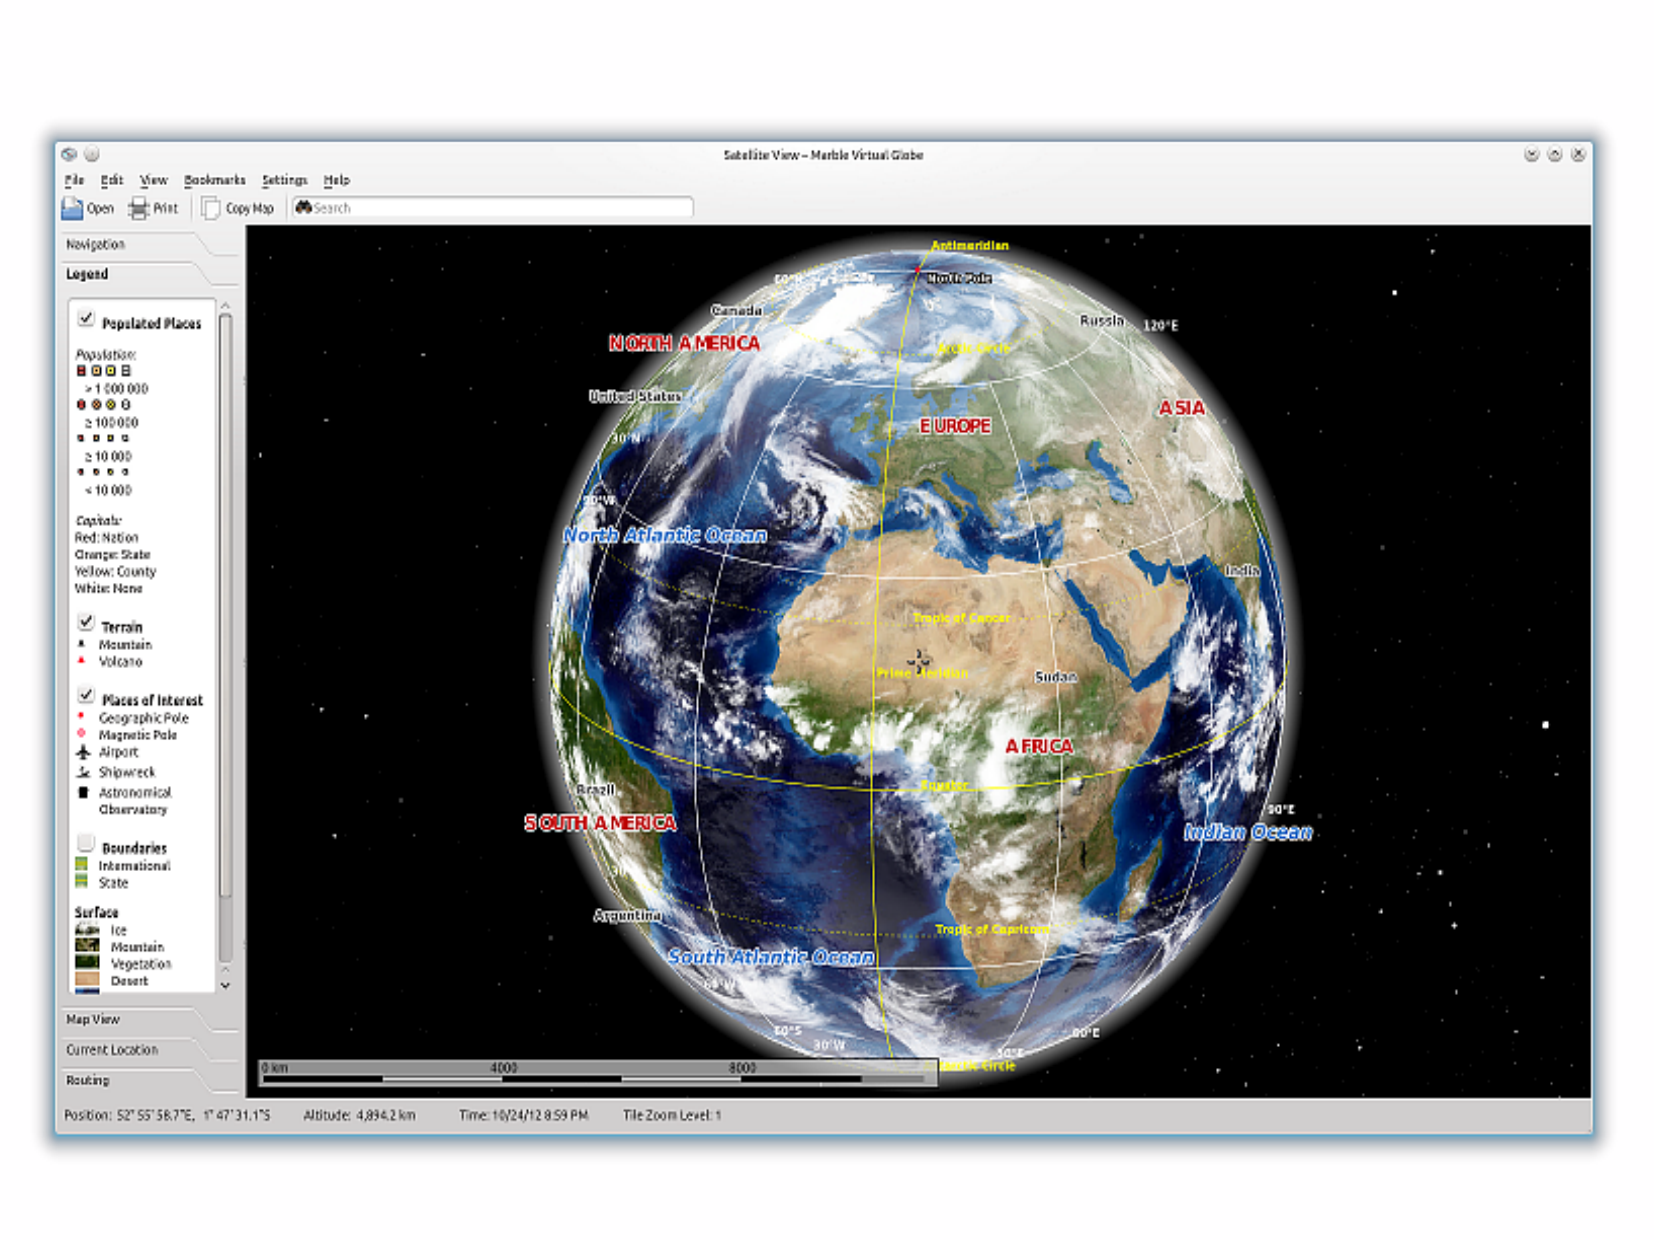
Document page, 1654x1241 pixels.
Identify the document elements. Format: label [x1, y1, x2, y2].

picture [15, 97, 1634, 1180]
